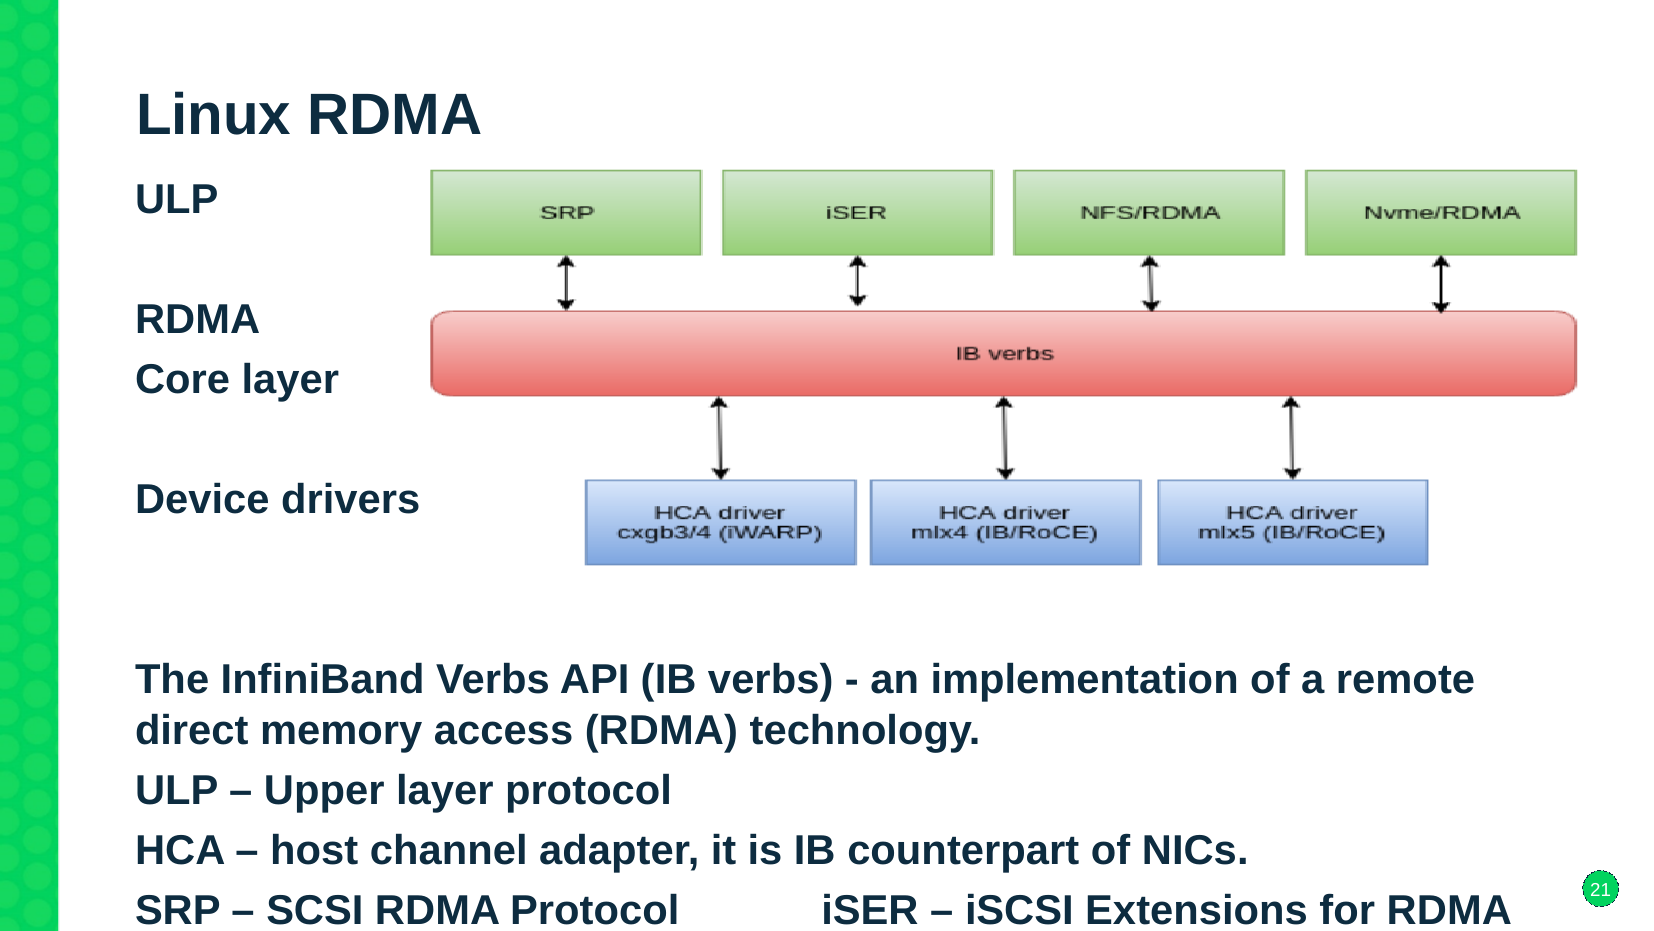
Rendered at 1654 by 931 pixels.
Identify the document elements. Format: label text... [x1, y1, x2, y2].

picture [425, 166, 1588, 569]
picture [0, 0, 76, 931]
title Linux RDMA [121, 37, 1531, 166]
list ULP RDMA Core layer Device drivers The InfiniBand Verbs API (IB verbs) - an implementation of a remote direct memory access (RDMA) technology. ULP – Upper layer protocol HCA – host channel adapter, it is IB counterpart of NICs. SRP – SCSI RDMA Protocol iSER – iSCSI Extensions for RDMA [120, 163, 1530, 868]
